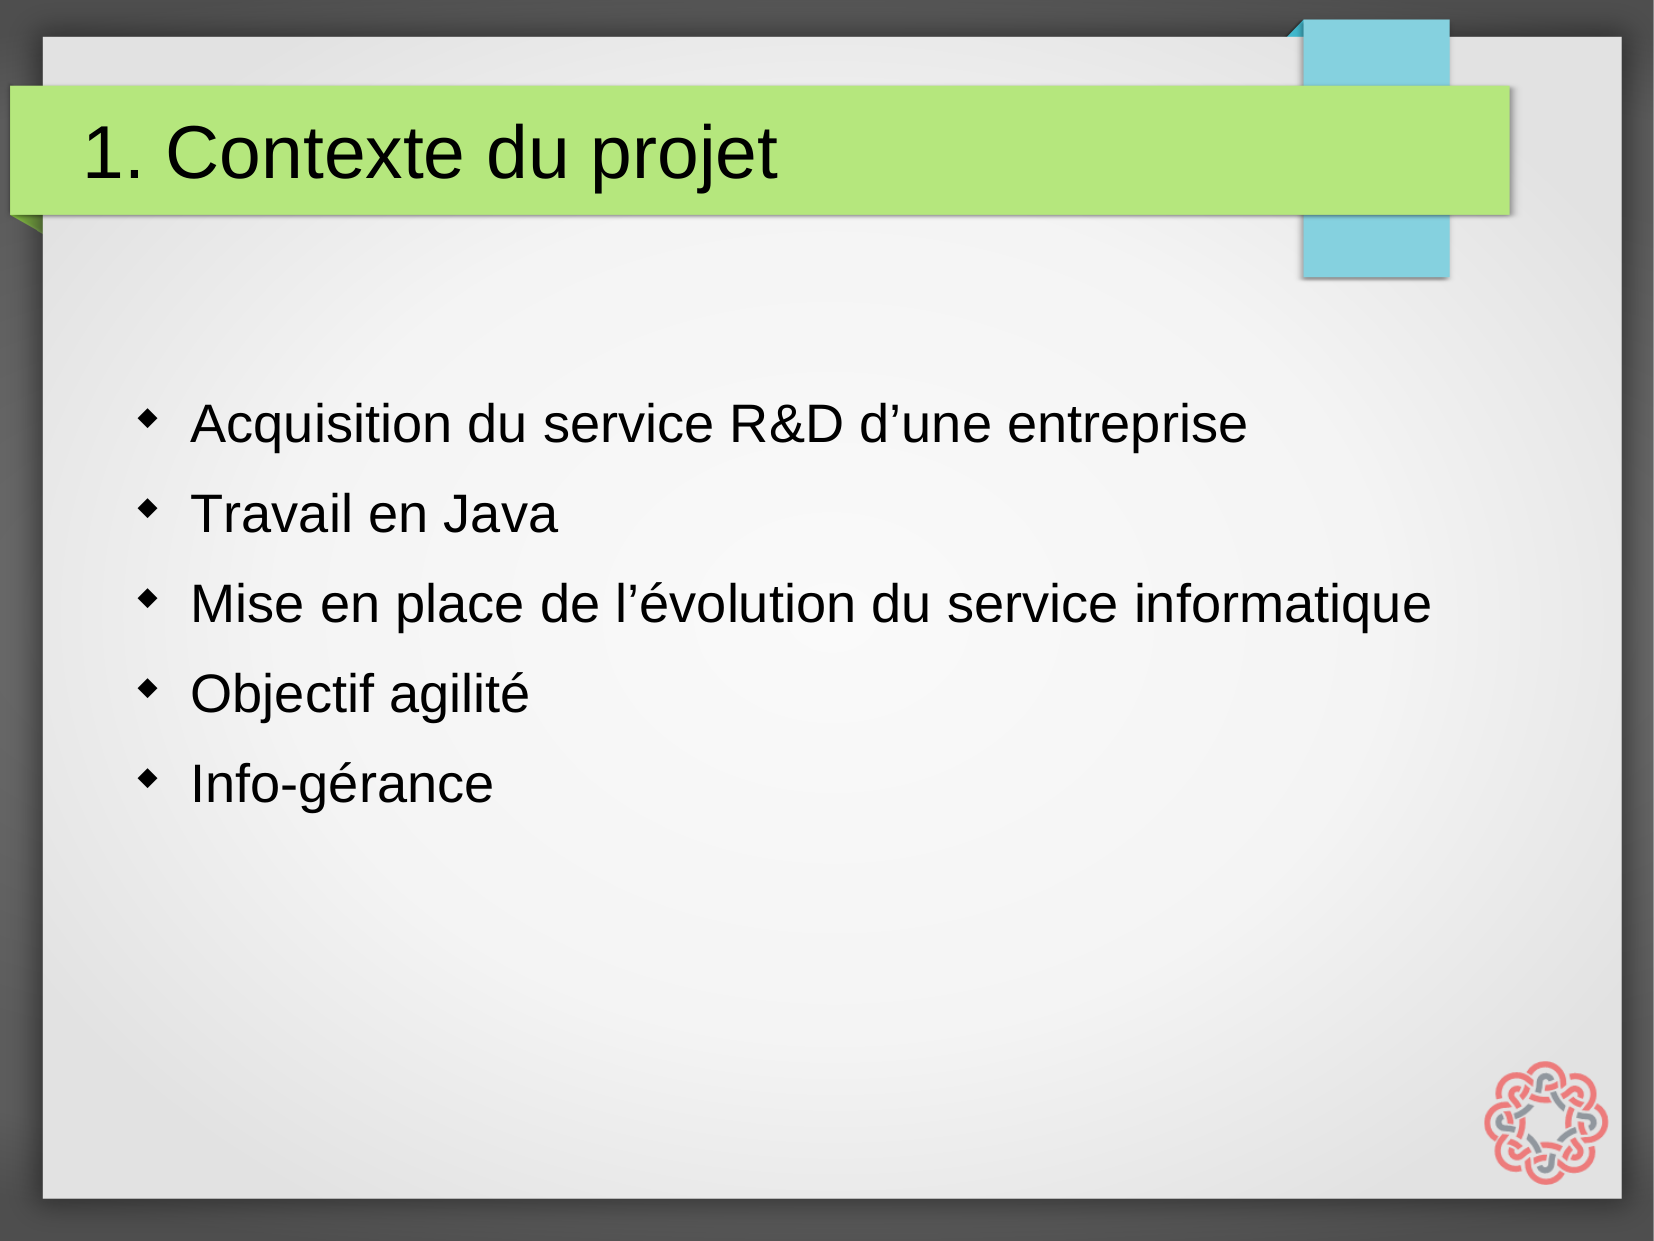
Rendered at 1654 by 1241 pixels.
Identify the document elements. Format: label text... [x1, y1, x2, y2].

list Acquisition du service R&D d’une entreprise Travail en Java Mise en place de l’évolution du service informatique Objectif agilité Info-gérance [82, 295, 1571, 1015]
picture [0, 0, 1654, 1241]
title 1. Contexte du projet [82, 94, 1263, 213]
